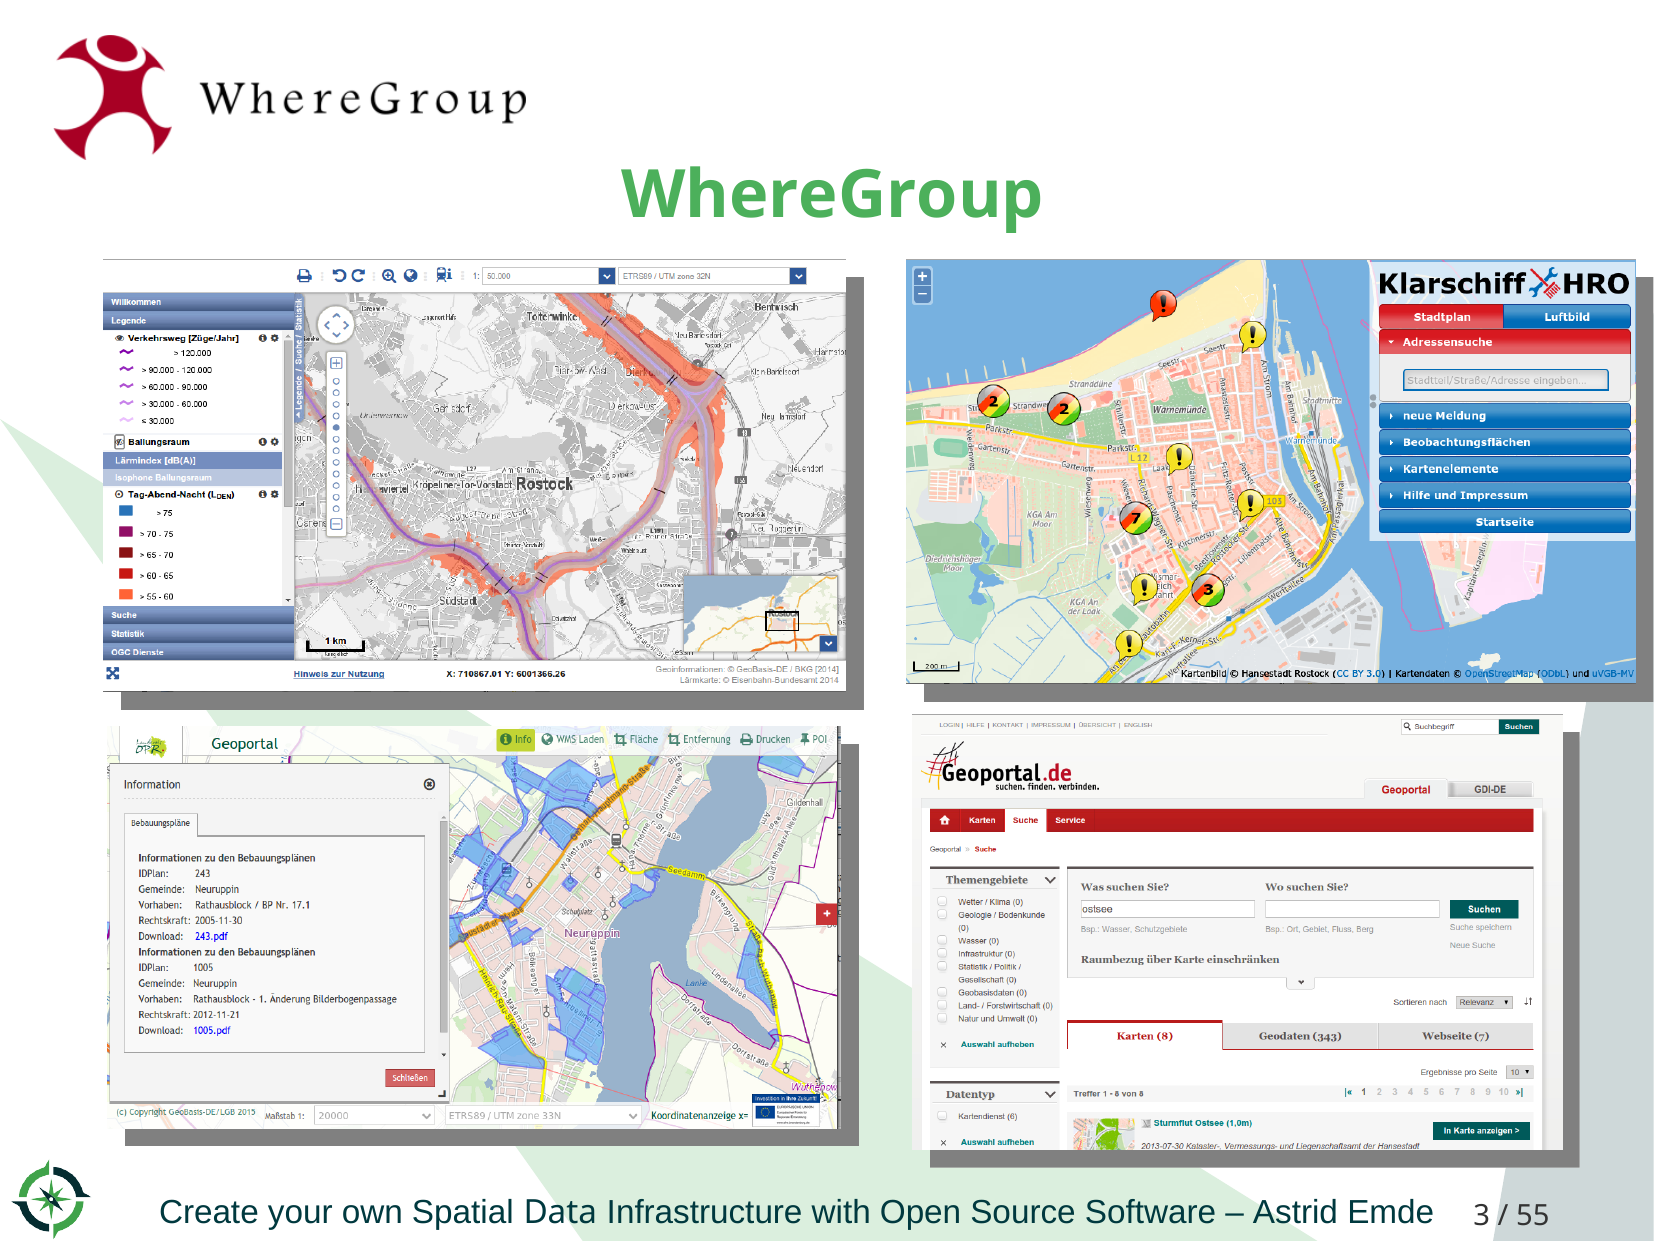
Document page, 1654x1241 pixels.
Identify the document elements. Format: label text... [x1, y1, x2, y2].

picture [912, 714, 1563, 1150]
picture [53, 35, 526, 160]
title WhereGroup [88, 118, 1577, 266]
picture [906, 259, 1636, 684]
picture [10, 1158, 92, 1240]
picture [103, 266, 846, 692]
picture [107, 726, 841, 1129]
